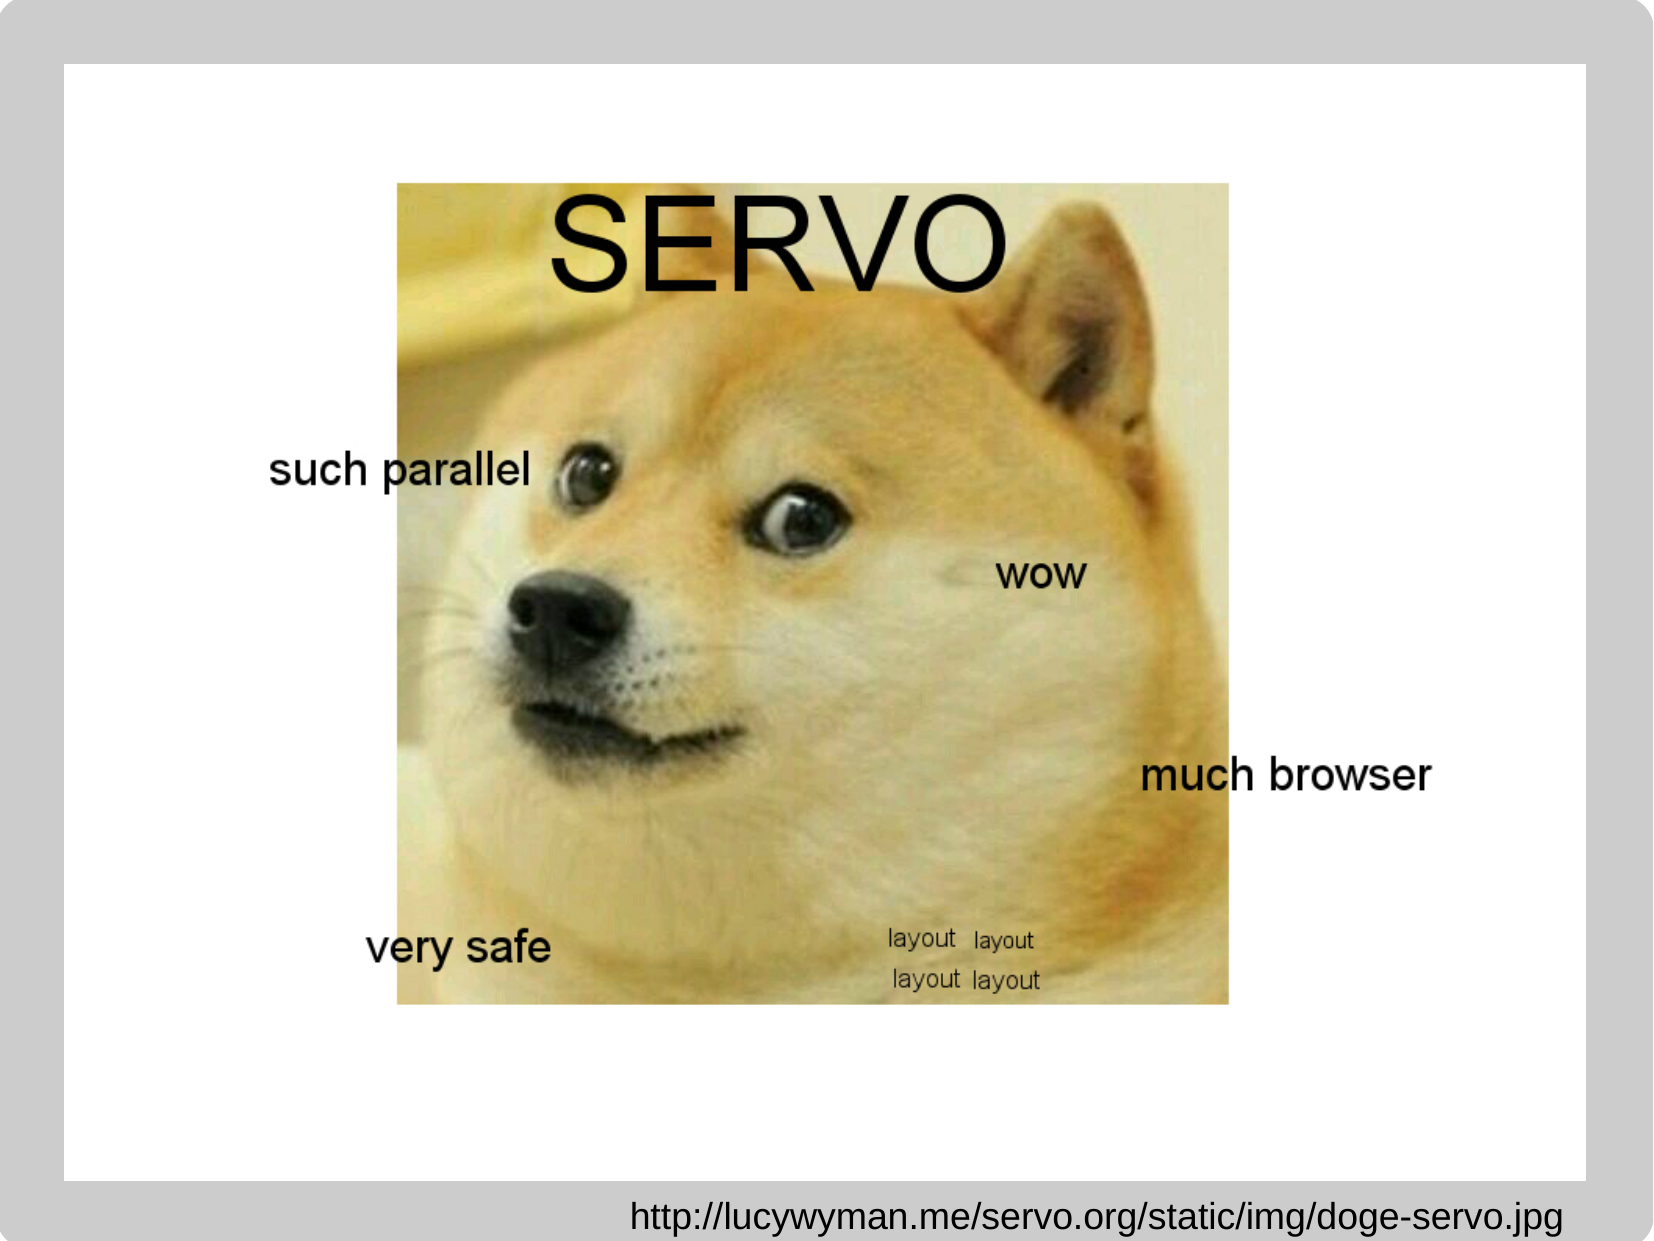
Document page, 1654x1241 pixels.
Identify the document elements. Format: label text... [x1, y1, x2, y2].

picture [194, 127, 1445, 1066]
text_box http://lucywyman.me/servo.org/static/img/doge-servo.jpg [615, 1188, 1653, 1241]
